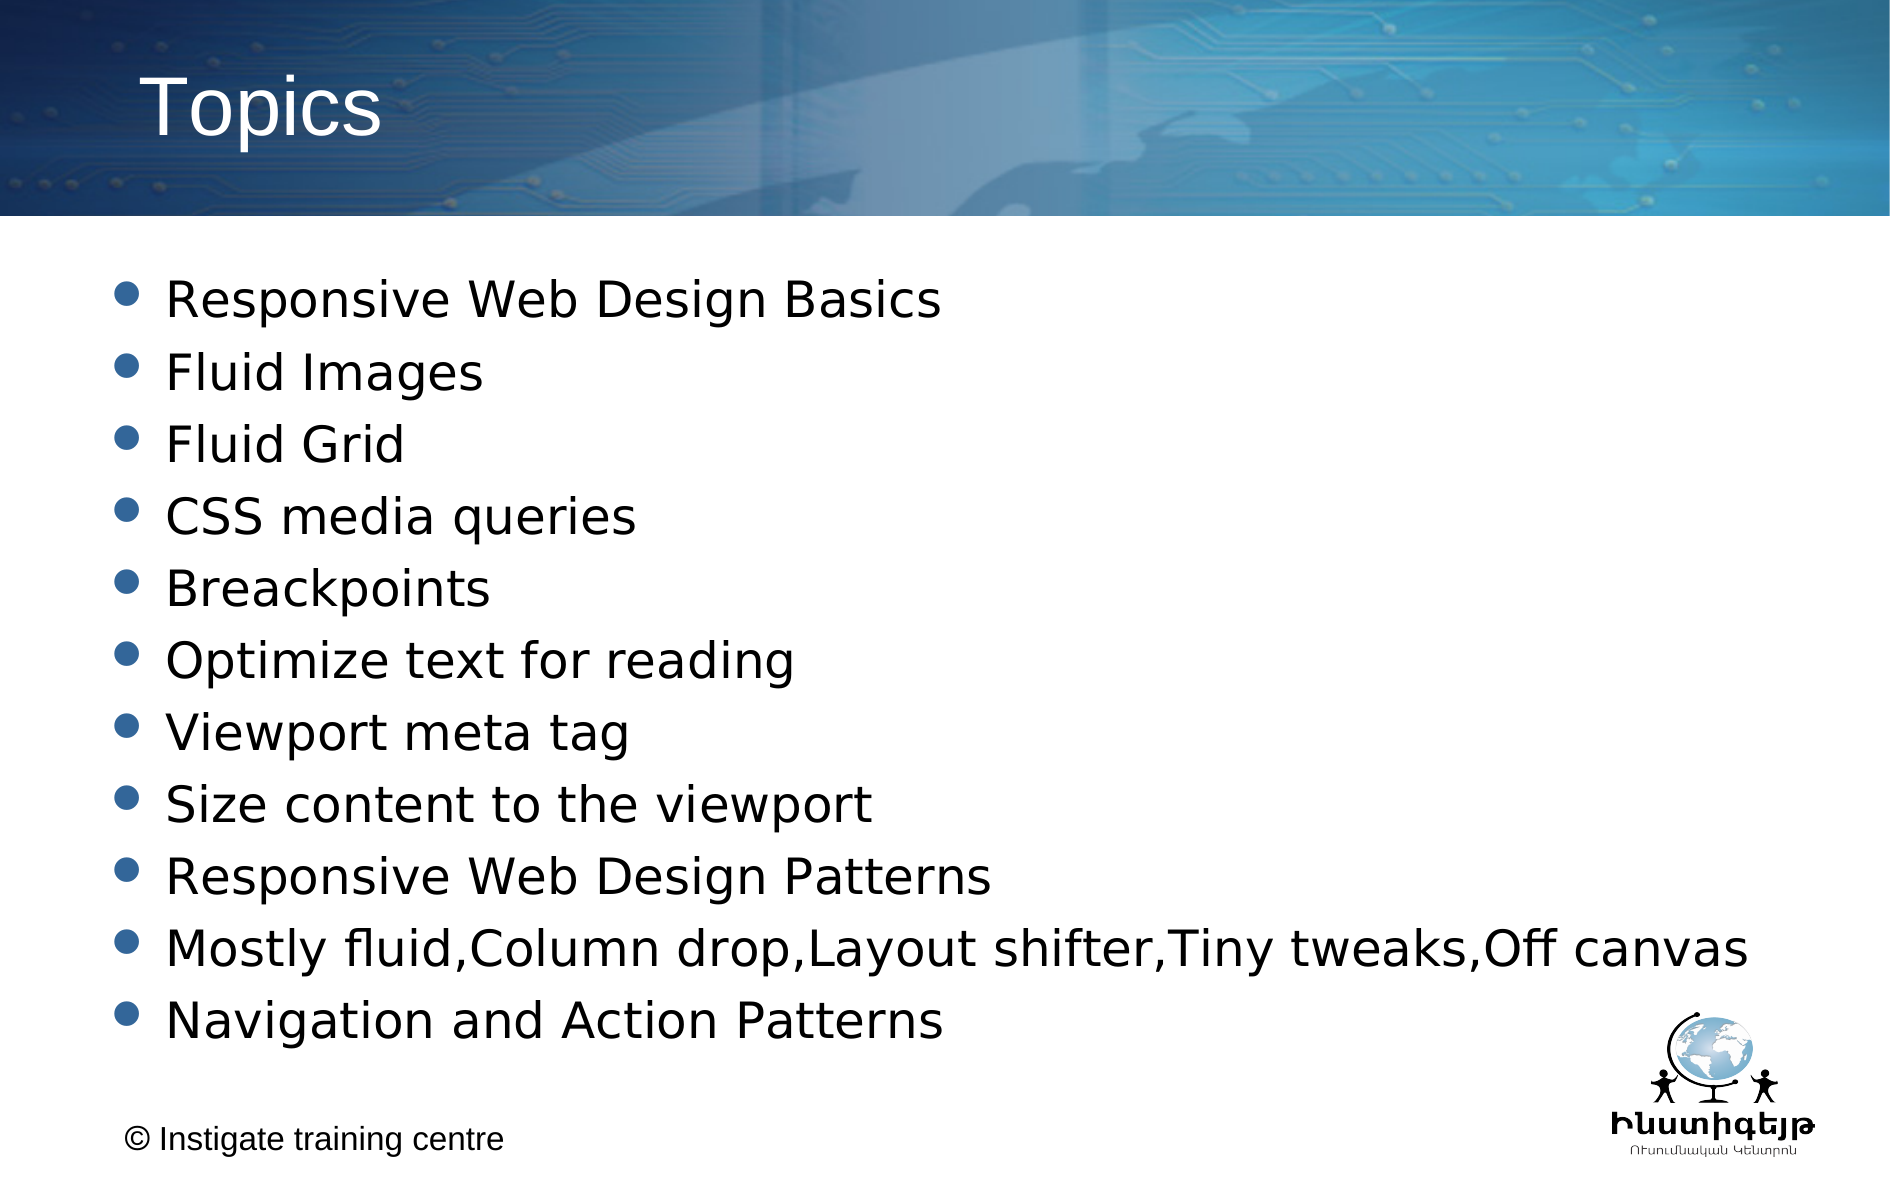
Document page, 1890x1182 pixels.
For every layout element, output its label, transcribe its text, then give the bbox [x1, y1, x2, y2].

list Responsive Web Design Basics Fluid Images Fluid Grid CSS media queries Breackpoints Optimize text for reading Viewport meta tag Size content to the viewport Responsive Web Design Patterns Mostly fluid,Column drop,Layout shifter,Tiny tweaks,Off canvas Navigation and Action Patterns [110, 276, 1801, 302]
picture [1612, 1012, 1815, 1157]
picture [0, 0, 1890, 216]
